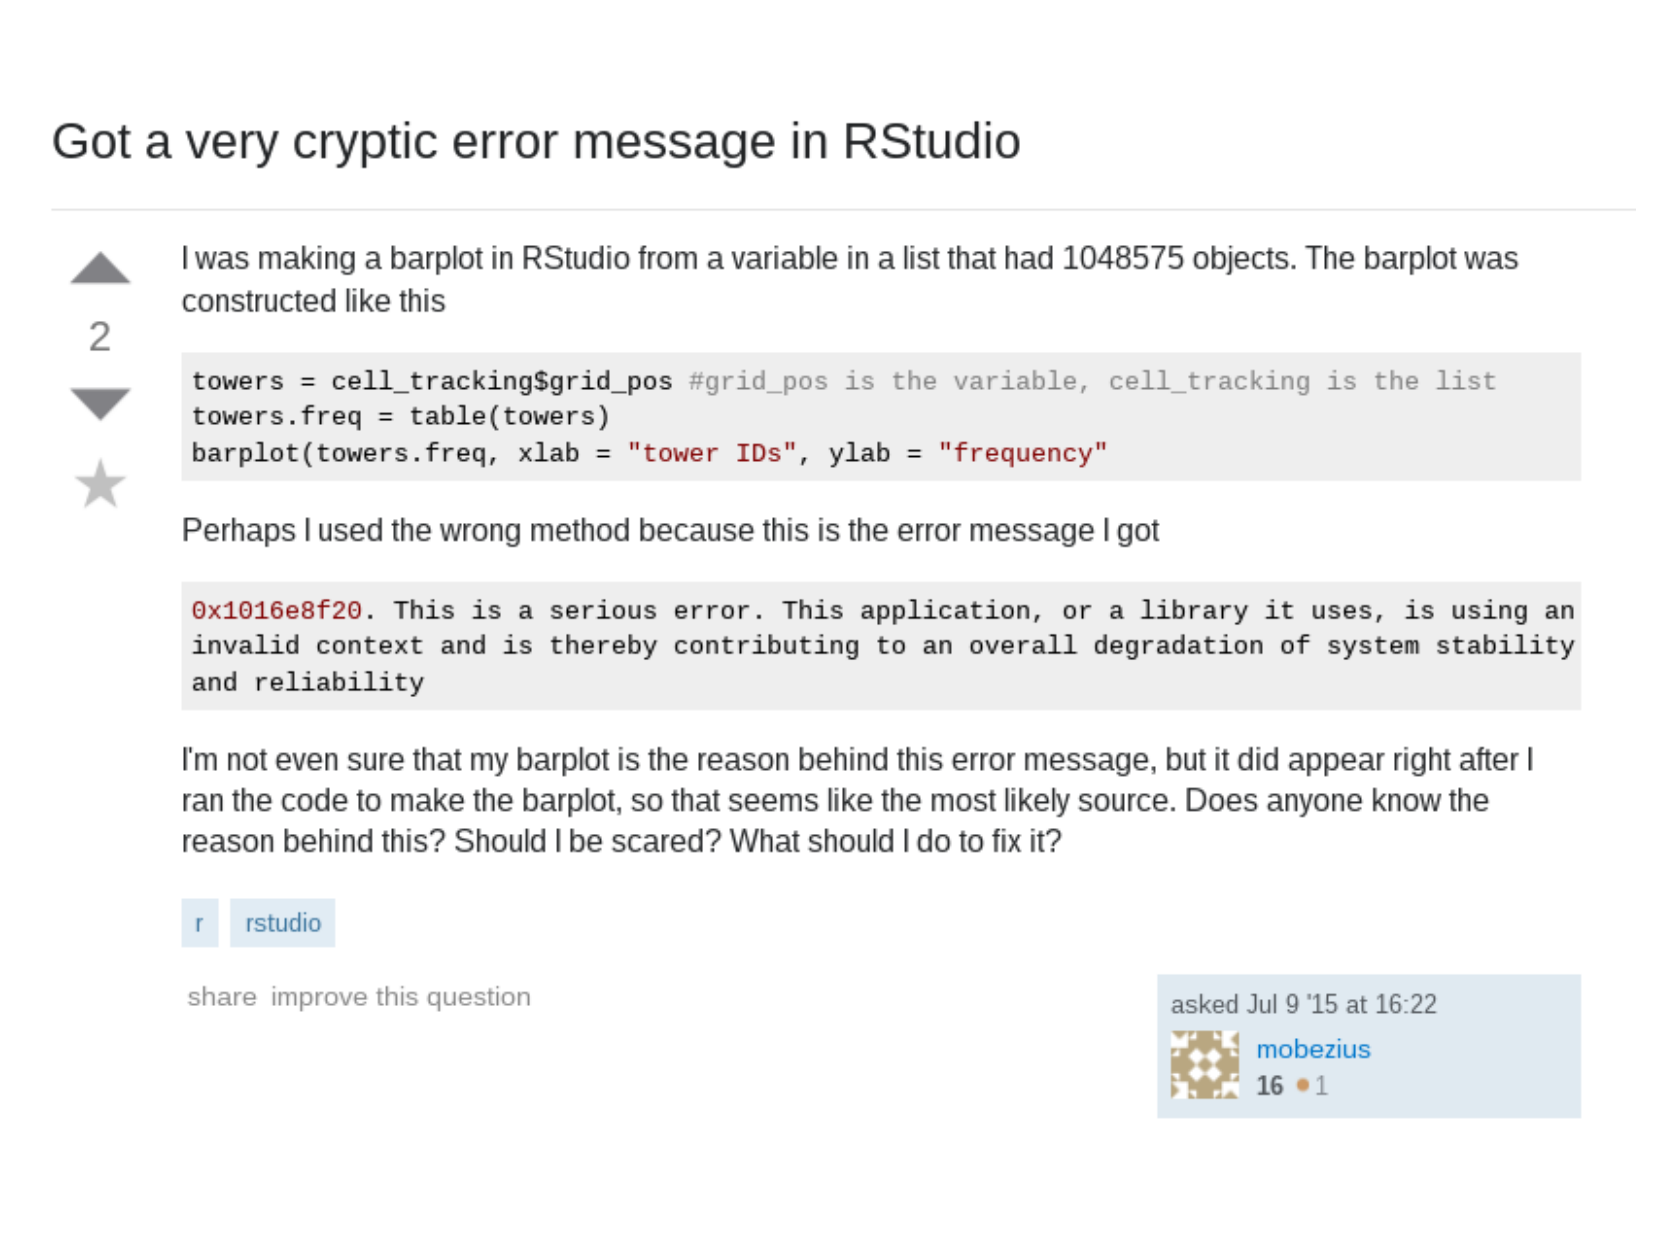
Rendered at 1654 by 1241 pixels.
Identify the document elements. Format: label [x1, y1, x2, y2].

picture [13, 79, 1636, 1142]
